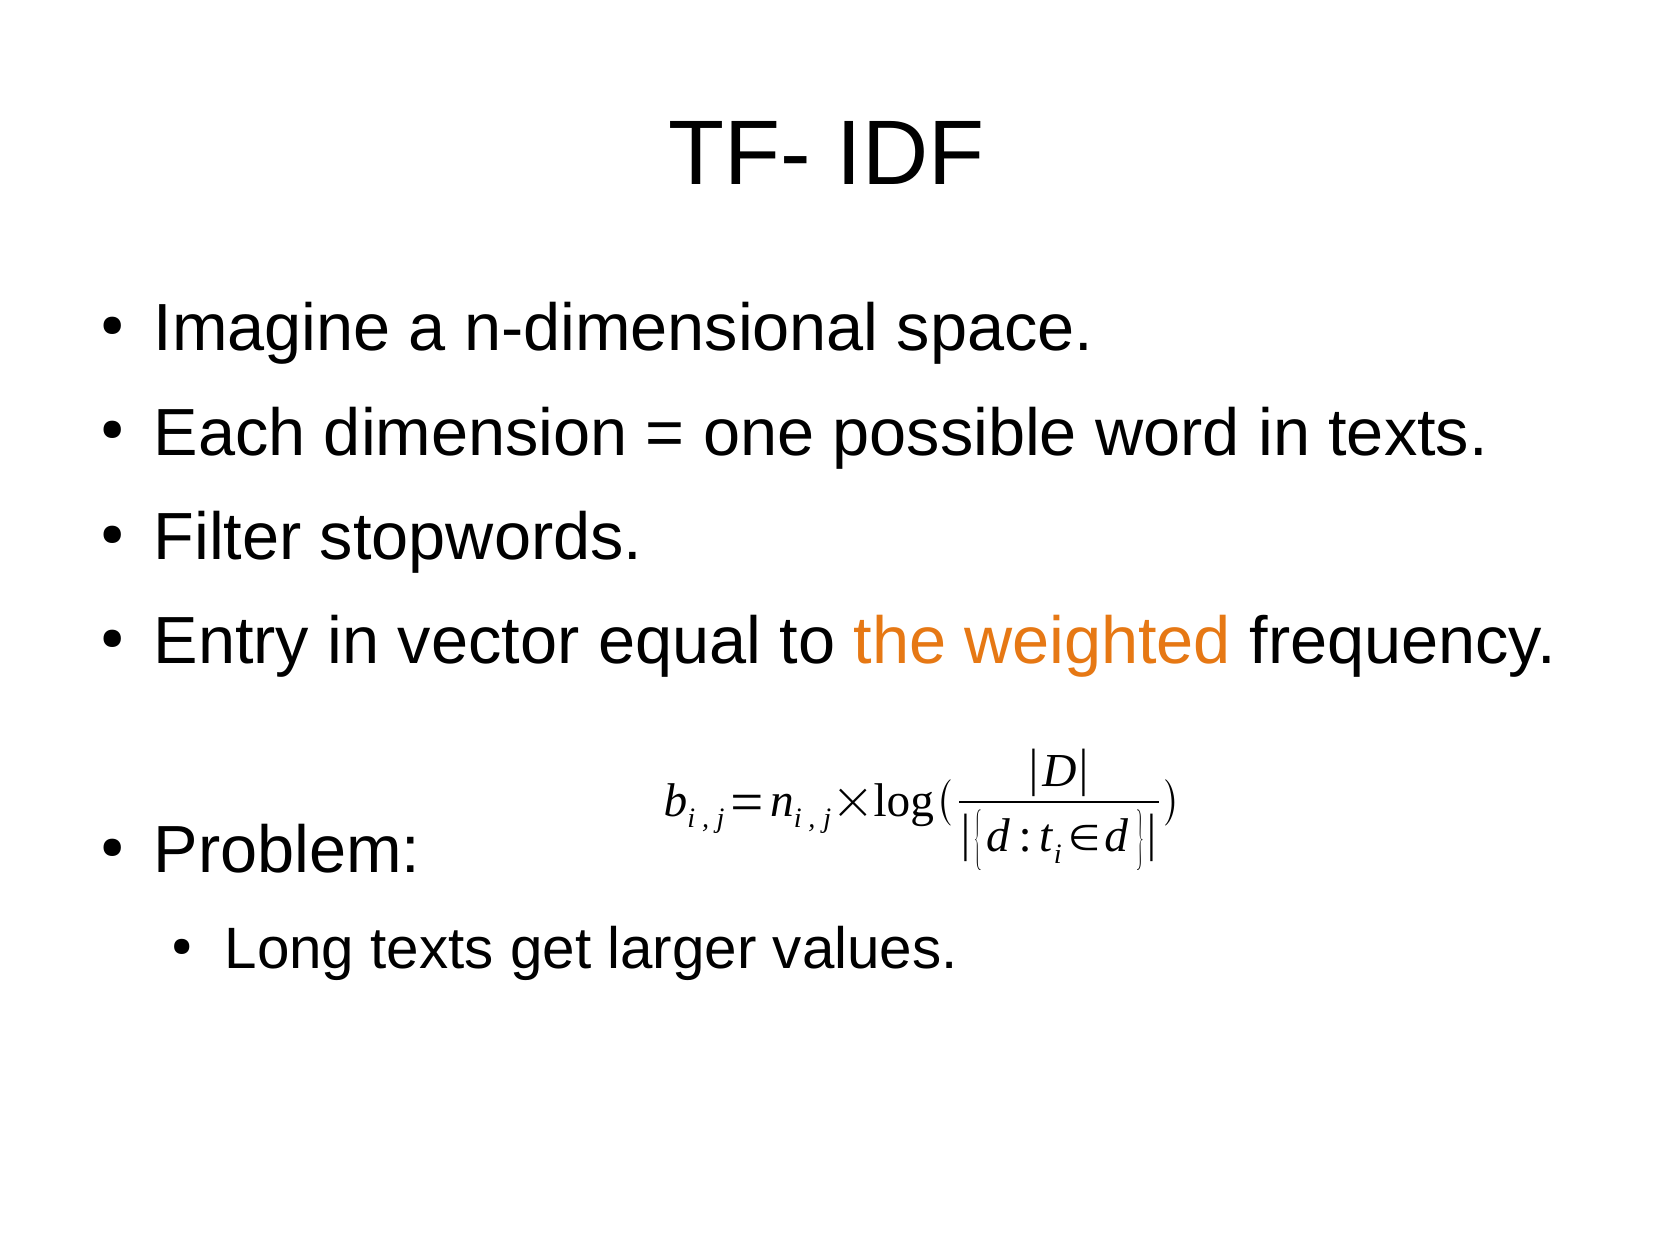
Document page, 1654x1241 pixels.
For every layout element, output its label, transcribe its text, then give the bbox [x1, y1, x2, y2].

list Imagine a n-dimensional space. Each dimension = one possible word in texts. Filter stopwords. Entry in vector equal to the weighted frequency. Problem: Long texts get larger values. [82, 290, 1571, 1094]
title TF- IDF [82, 56, 1571, 250]
chart [651, 745, 1190, 873]
